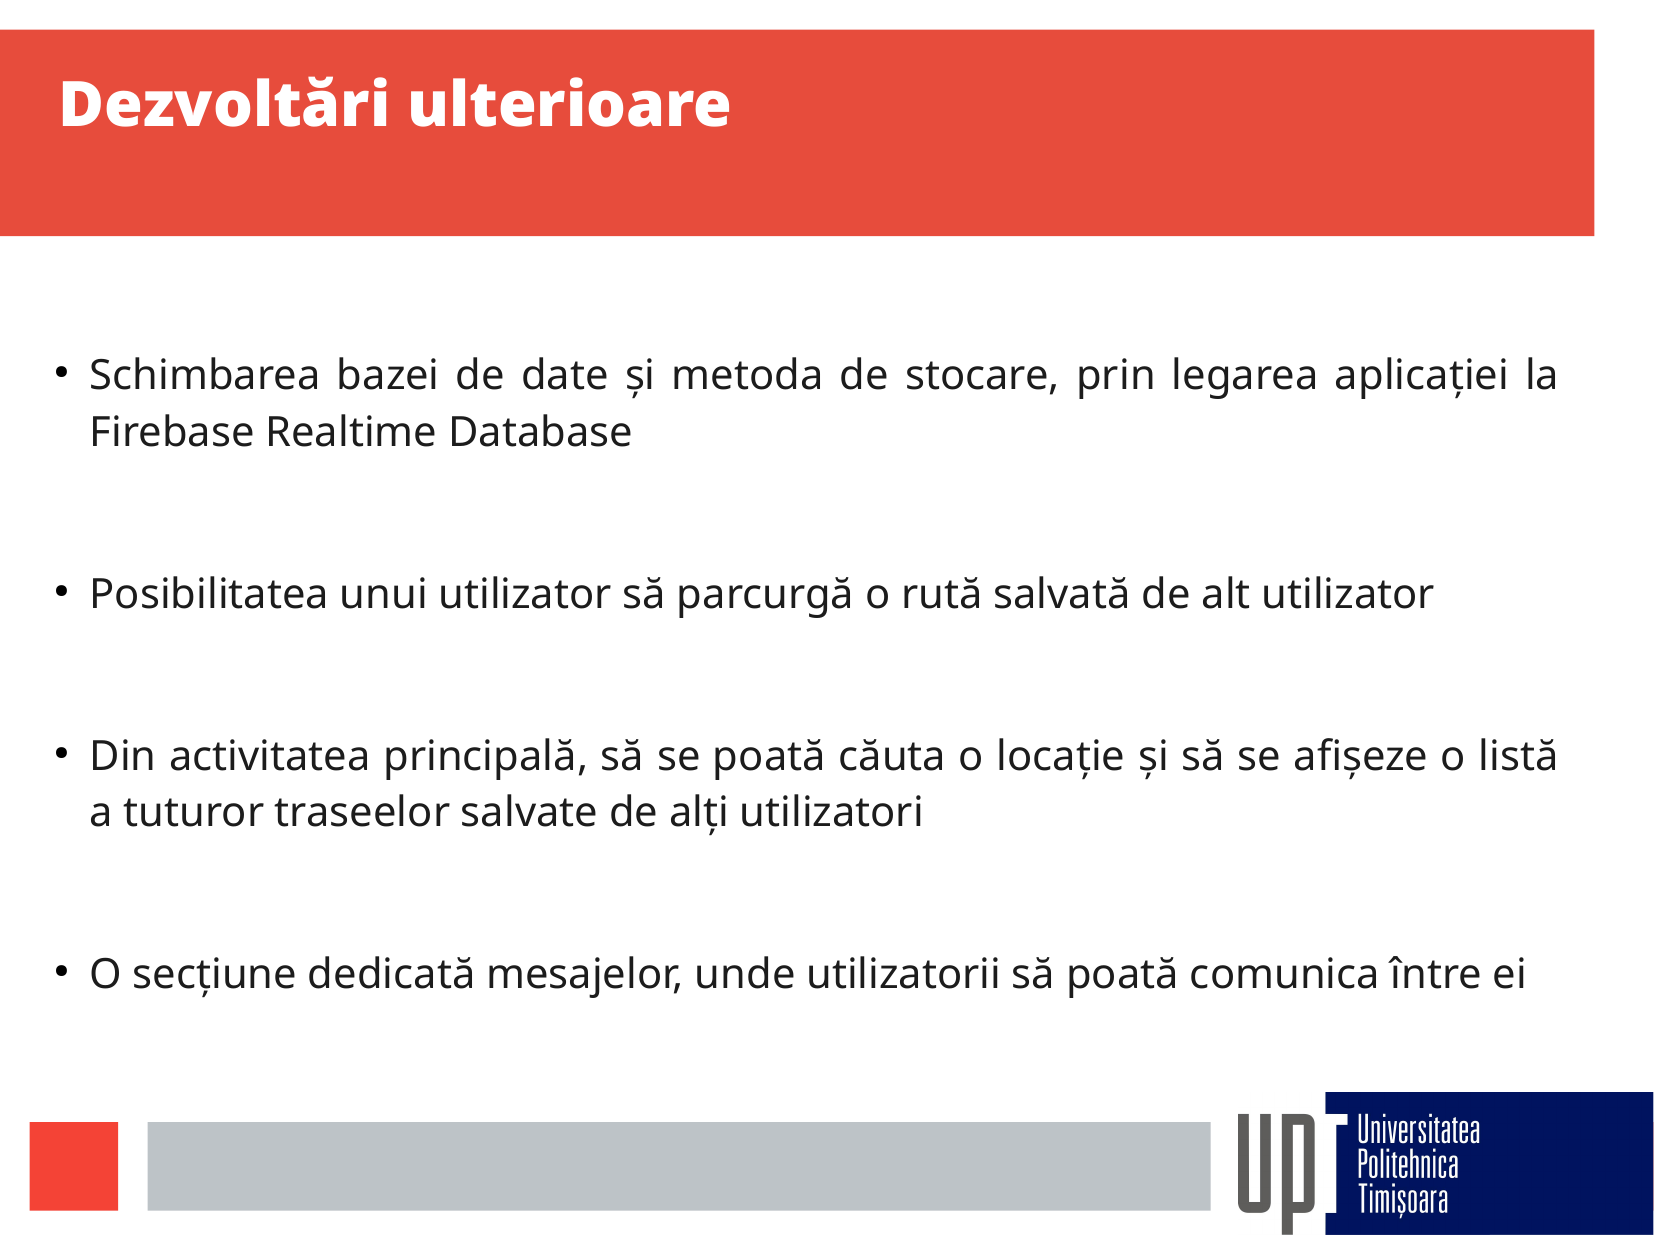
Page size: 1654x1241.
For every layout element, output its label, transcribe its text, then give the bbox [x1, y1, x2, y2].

list Schimbarea bazei de date și metoda de stocare, prin legarea aplicației la Firebase Realtime Database Posibilitatea unui utilizator să parcurgă o rută salvată de alt utilizator Din activitatea principală, să se poată căuta o locație și să se afișeze o listă a tuturor traseelor salvate de alți utilizatori O secțiune dedicată mesajelor, unde utilizatorii să poată comunica între ei [54, 345, 1561, 1051]
title Dezvoltări ulterioare [59, 59, 1595, 207]
picture [1238, 1092, 1654, 1235]
